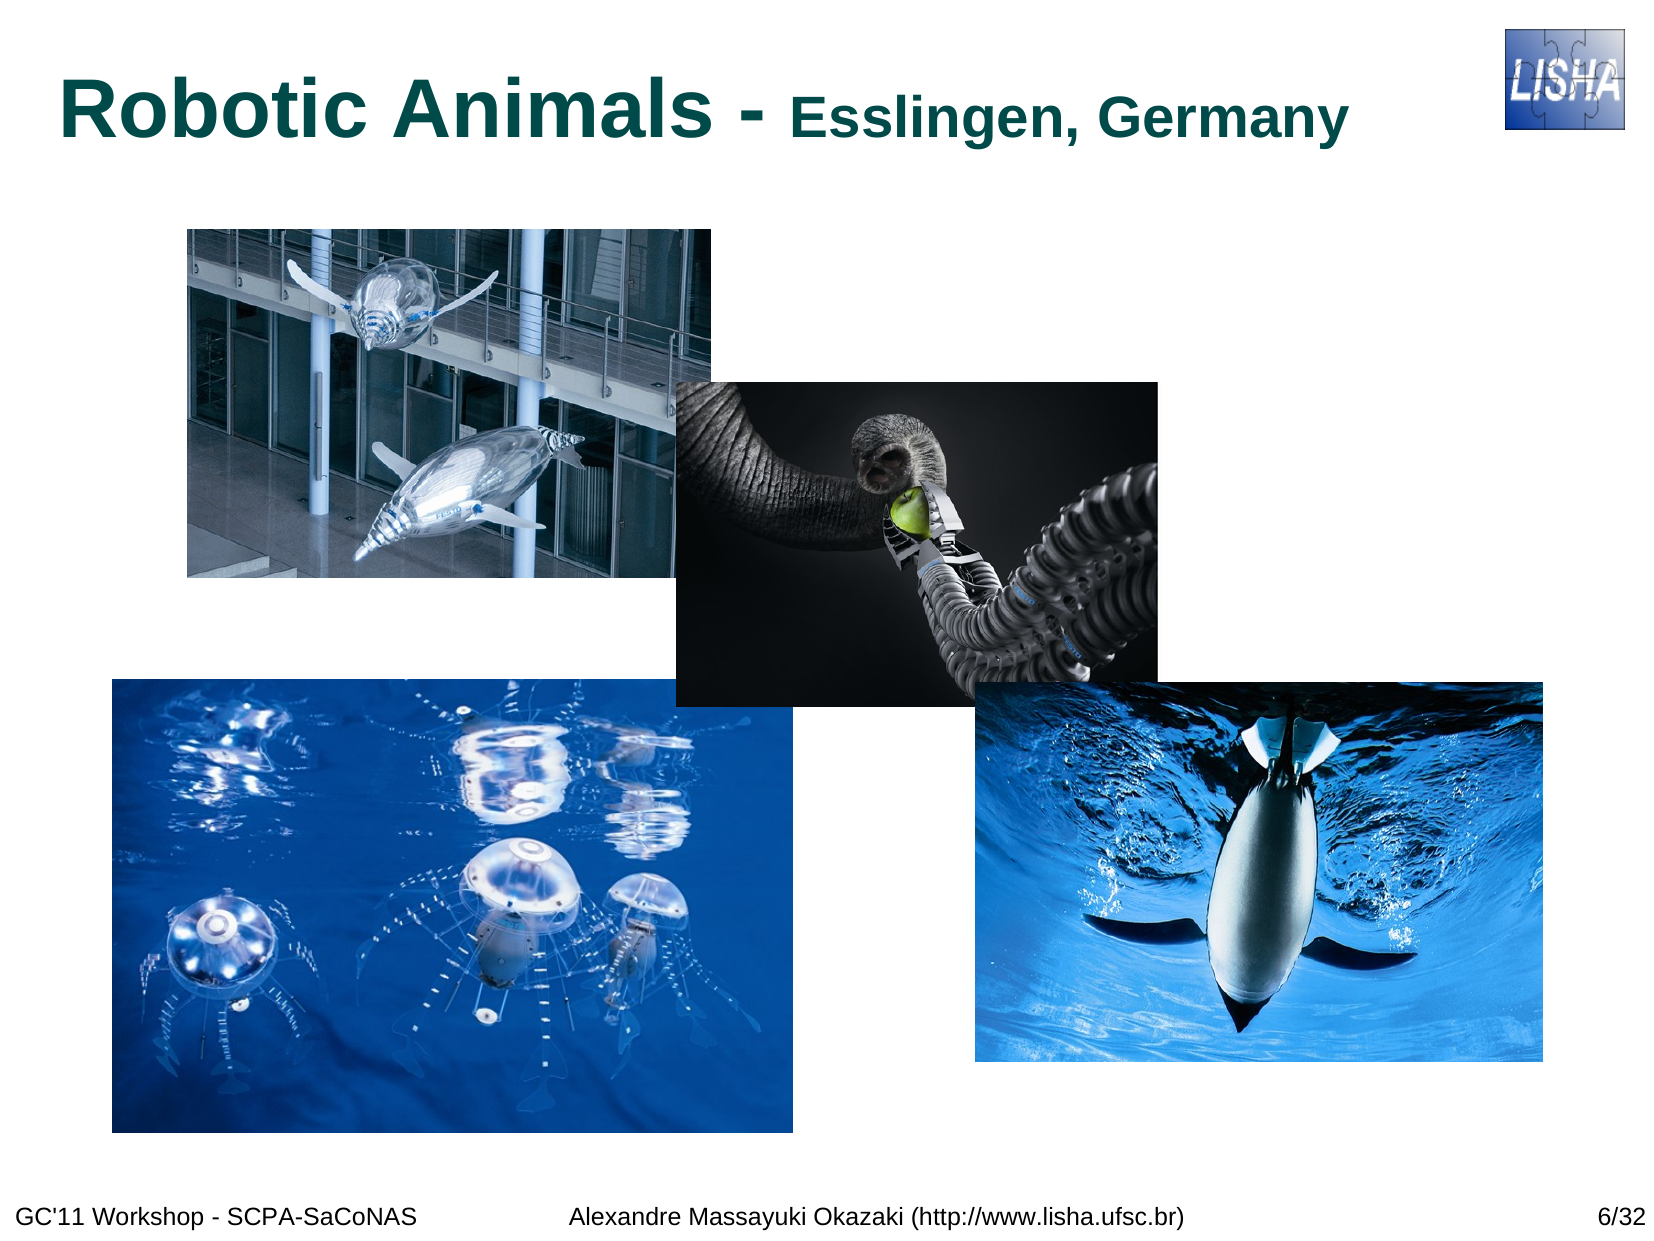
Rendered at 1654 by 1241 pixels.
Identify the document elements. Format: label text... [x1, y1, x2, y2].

picture [112, 229, 1543, 1133]
picture [1595, 29, 1625, 130]
title Robotic Animals - Esslingen, Germany [58, 11, 1595, 219]
